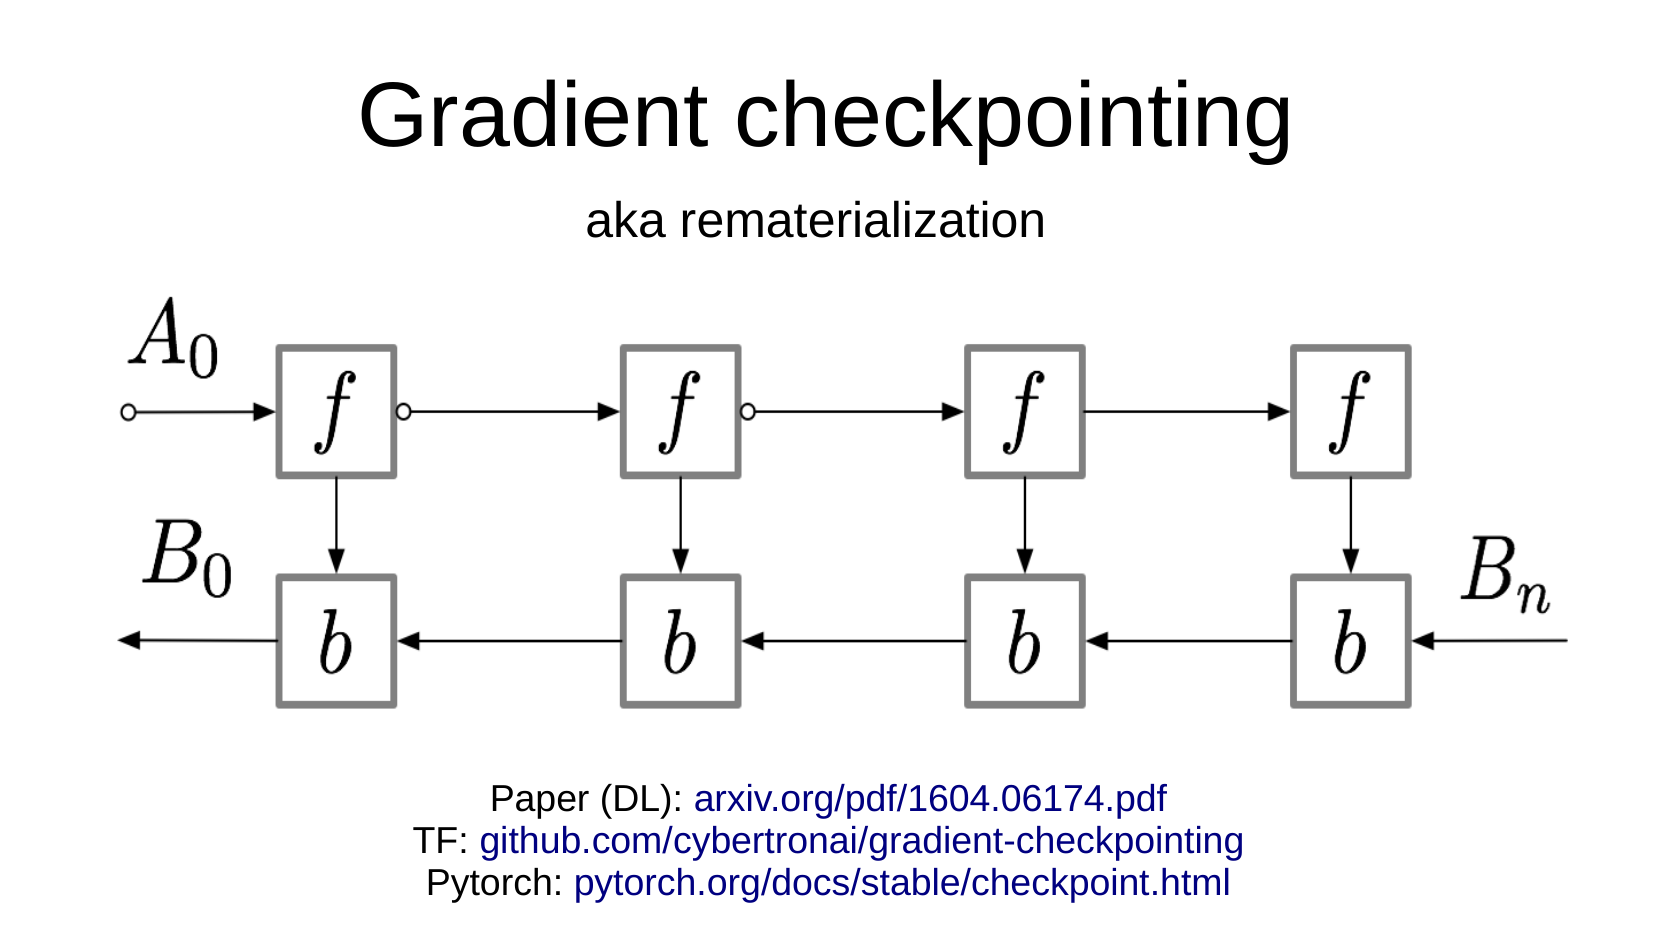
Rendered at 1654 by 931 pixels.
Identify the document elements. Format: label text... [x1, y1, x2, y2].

title Gradient checkpointing [82, 37, 1571, 193]
text_box aka rematerialization [570, 184, 1105, 256]
picture [84, 292, 1569, 710]
text_box Paper (DL): arxiv.org/pdf/1604.06174.pdf TF: github.com/cybertronai/gradient-checkpointing Pytorch: pytorch.org/docs/stable/checkpoint.html [374, 770, 1283, 931]
